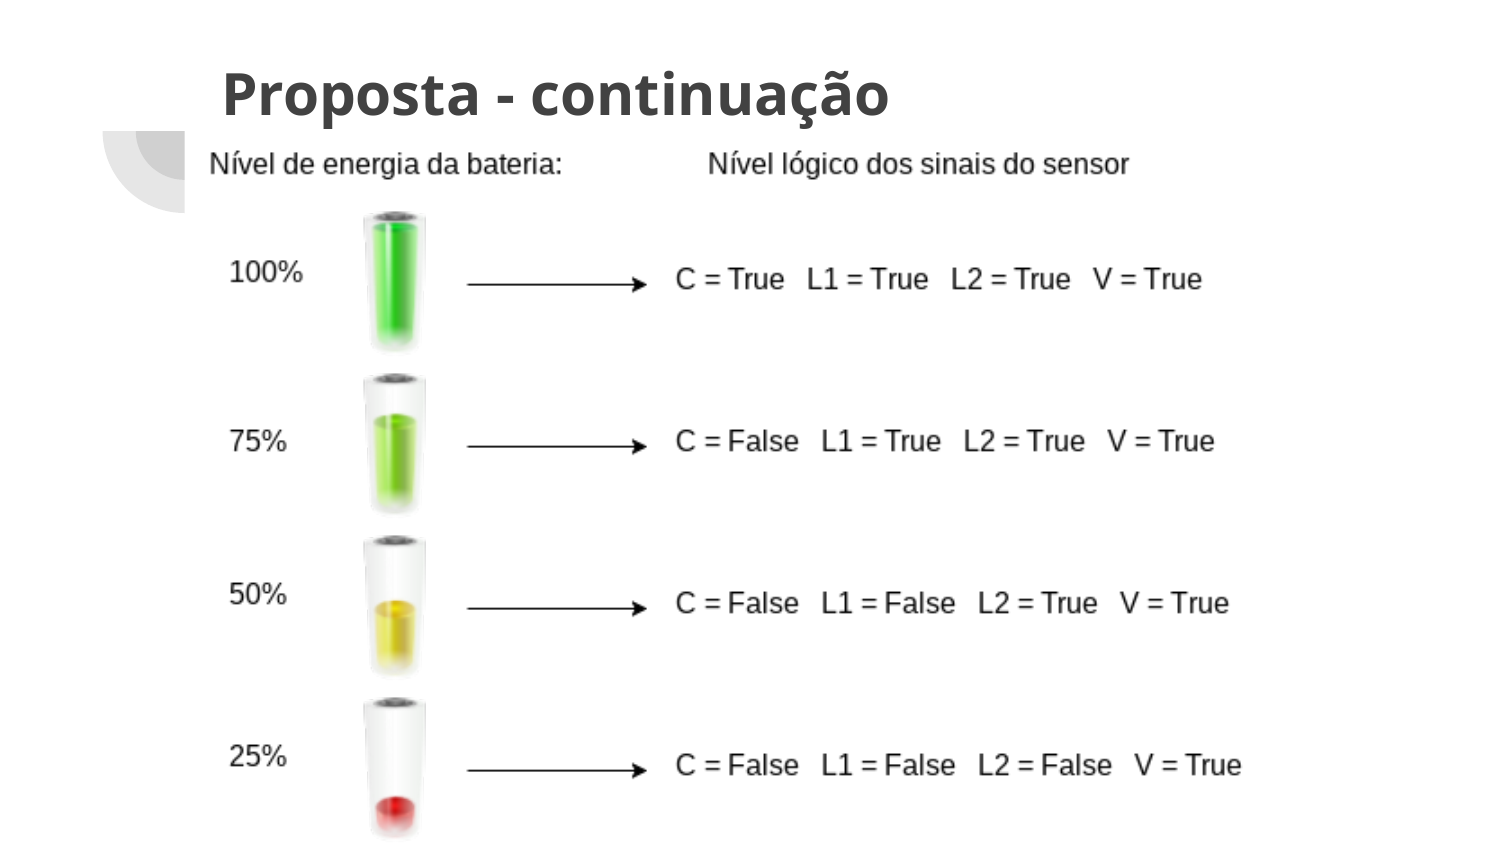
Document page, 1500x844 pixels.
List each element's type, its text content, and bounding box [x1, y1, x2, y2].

picture [206, 142, 1268, 844]
title Proposta - continuação [206, 42, 1360, 207]
